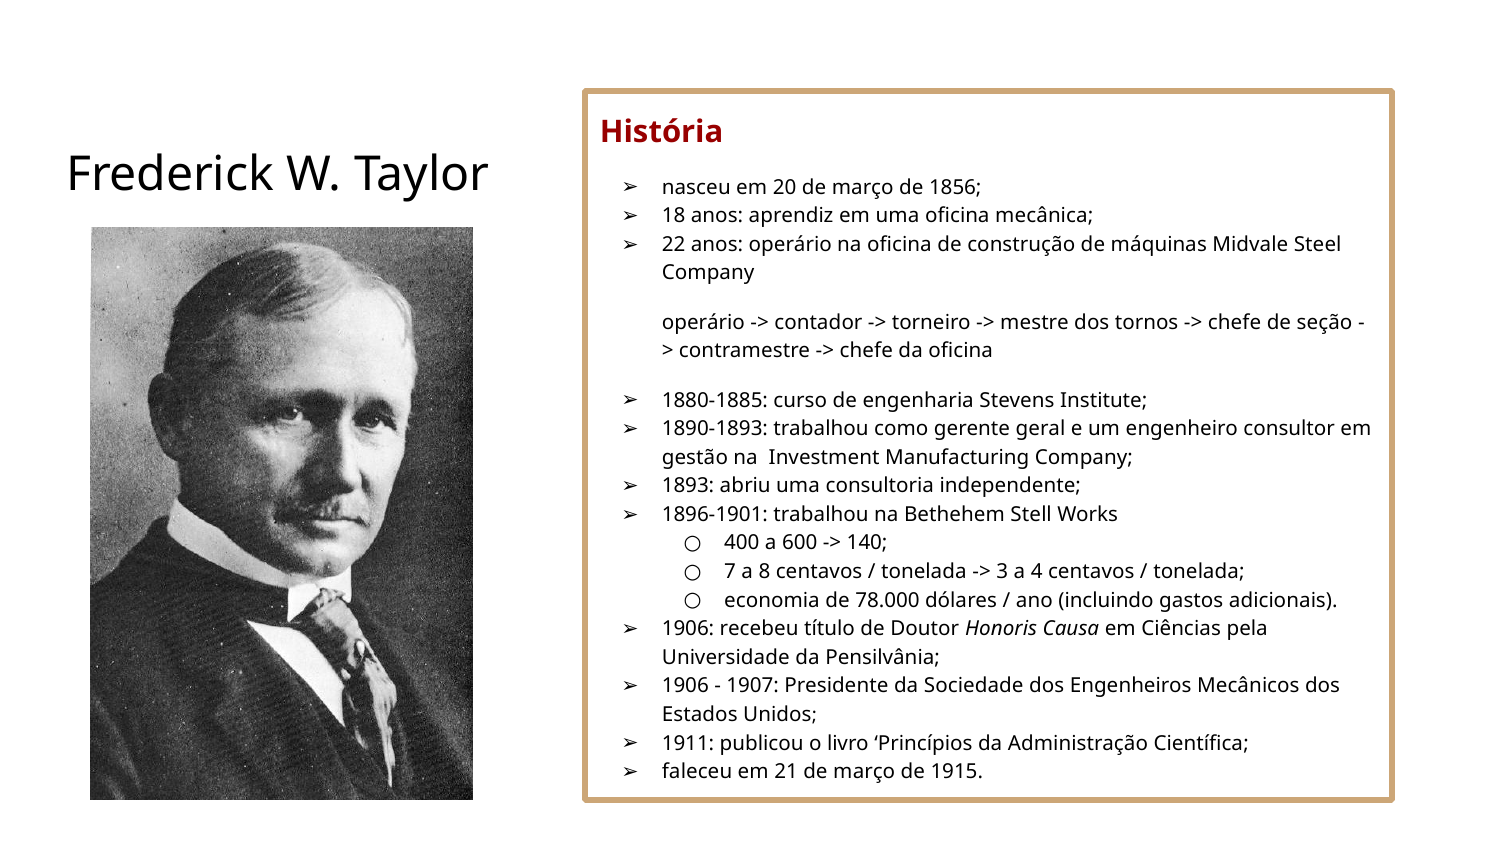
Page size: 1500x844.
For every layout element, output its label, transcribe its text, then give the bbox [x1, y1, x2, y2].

picture [90, 227, 473, 800]
title Frederick W. Taylor [51, 91, 512, 216]
list História nasceu em 20 de março de 1856; 18 anos: aprendiz em uma oficina mecânica; 22 anos: operário na oficina de construção de máquinas Midvale Steel Company operário -> contador -> torneiro -> mestre dos tornos -> chefe de seção -> contramestre -> chefe da oficina 1880-1885: curso de engenharia Stevens Institute; 1890-1893: trabalhou como gerente geral e um engenheiro consultor em gestão na Investment Manufacturing Company; 1893: abriu uma consultoria independente; 1896-1901: trabalhou na Bethehem Stell Works 400 a 600 -> 140; 7 a 8 centavos / tonelada -> 3 a 4 centavos / tonelada; economia de 78.000 dólares / ano (incluindo gastos adicionais). 1906: recebeu título de Doutor Honoris Causa em Ciências pela Universidade da Pensilvânia; 1906 - 1907: Presidente da Sociedade dos Engenheiros Mecânicos dos Estados Unidos; 1911: publicou o livro ‘Princípios da Administração Científica; faleceu em 21 de março de 1915. [584, 91, 1393, 800]
